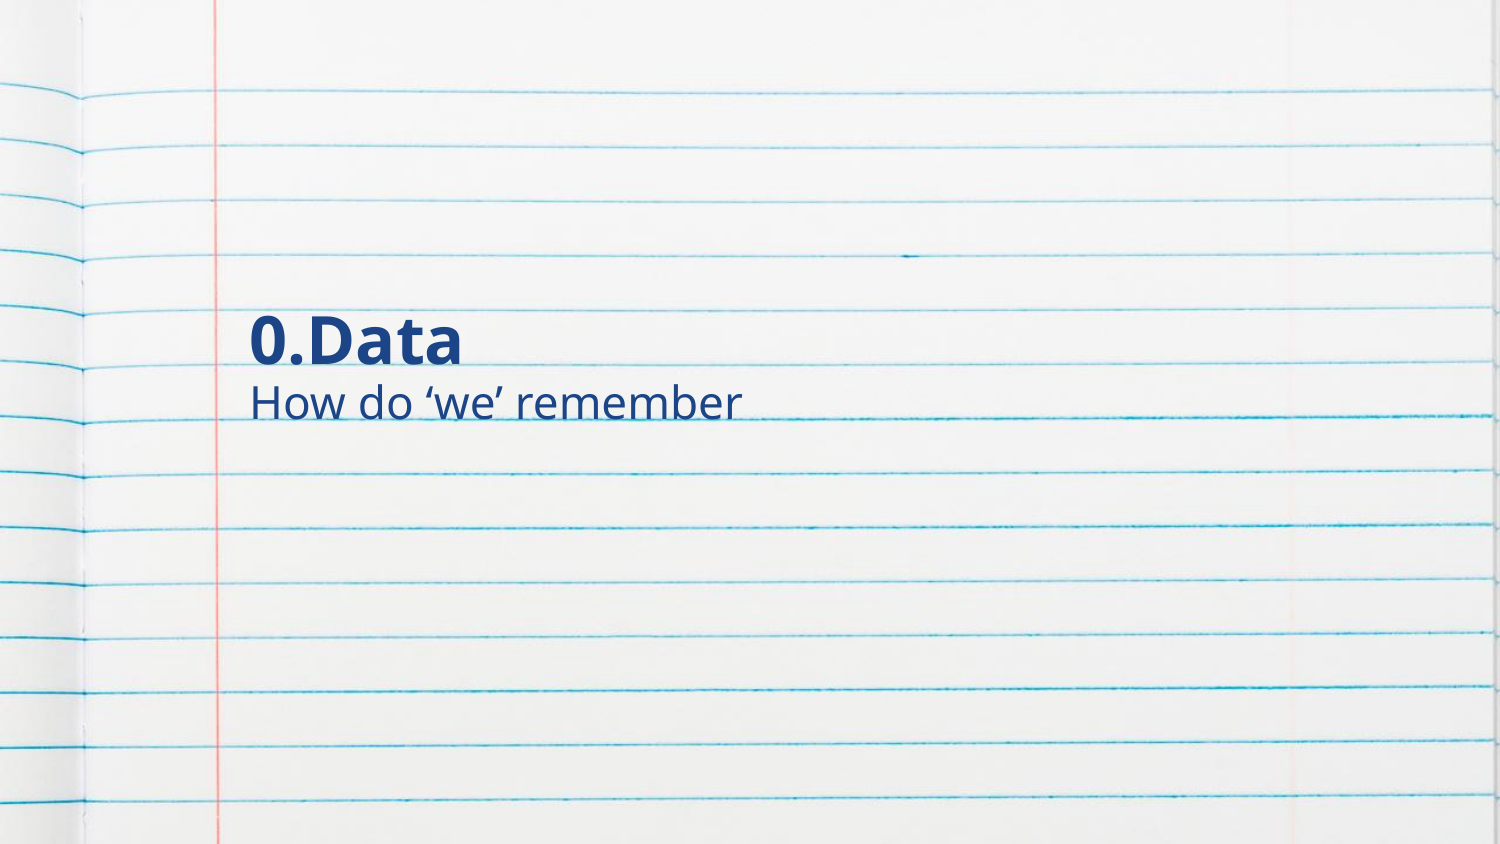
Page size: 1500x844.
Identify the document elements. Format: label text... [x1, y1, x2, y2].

subtitle How do ‘we’ remember [249, 373, 1388, 503]
picture [0, 0, 1500, 844]
title 0.Data [249, 187, 1388, 373]
